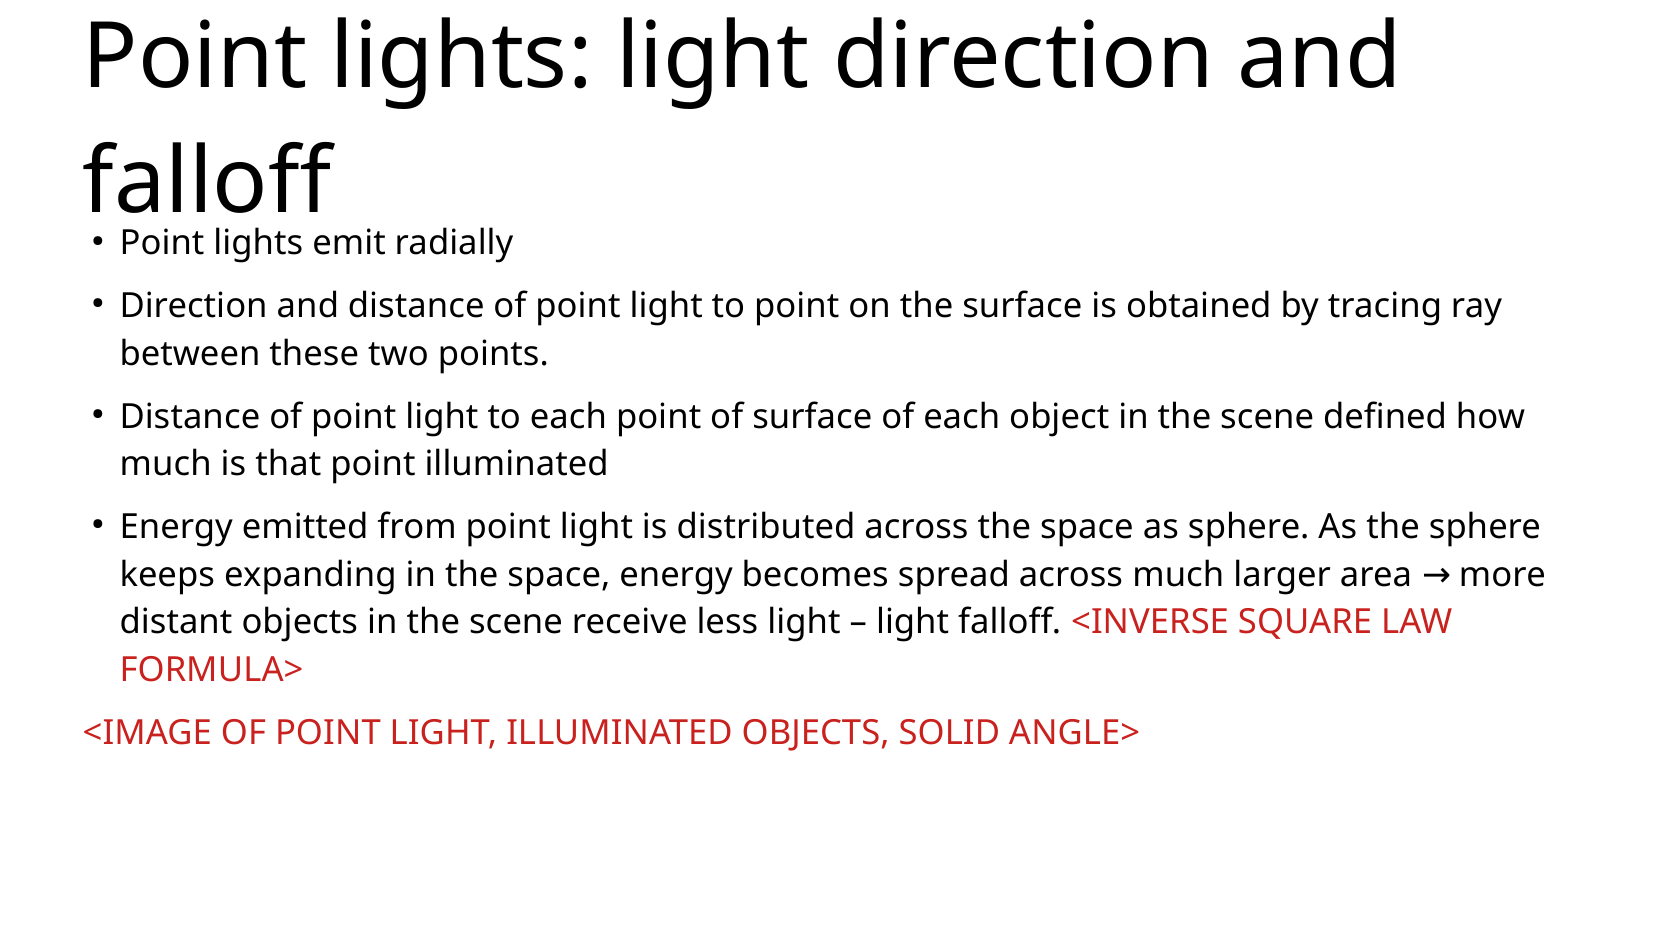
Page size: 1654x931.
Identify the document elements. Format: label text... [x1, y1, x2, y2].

title Point lights: light direction and falloff [82, 7, 1571, 217]
list Point lights emit radially Direction and distance of point light to point on the surface is obtained by tracing ray between these two points. Distance of point light to each point of surface of each object in the scene defined how much is that point illuminated Energy emitted from point light is distributed across the space as sphere. As the sphere keeps expanding in the space, energy becomes spread across much larger area → more distant objects in the scene receive less light – light falloff. <INVERSE SQUARE LAW FORMULA> <IMAGE OF POINT LIGHT, ILLUMINATED OBJECTS, SOLID ANGLE> [82, 217, 1571, 758]
